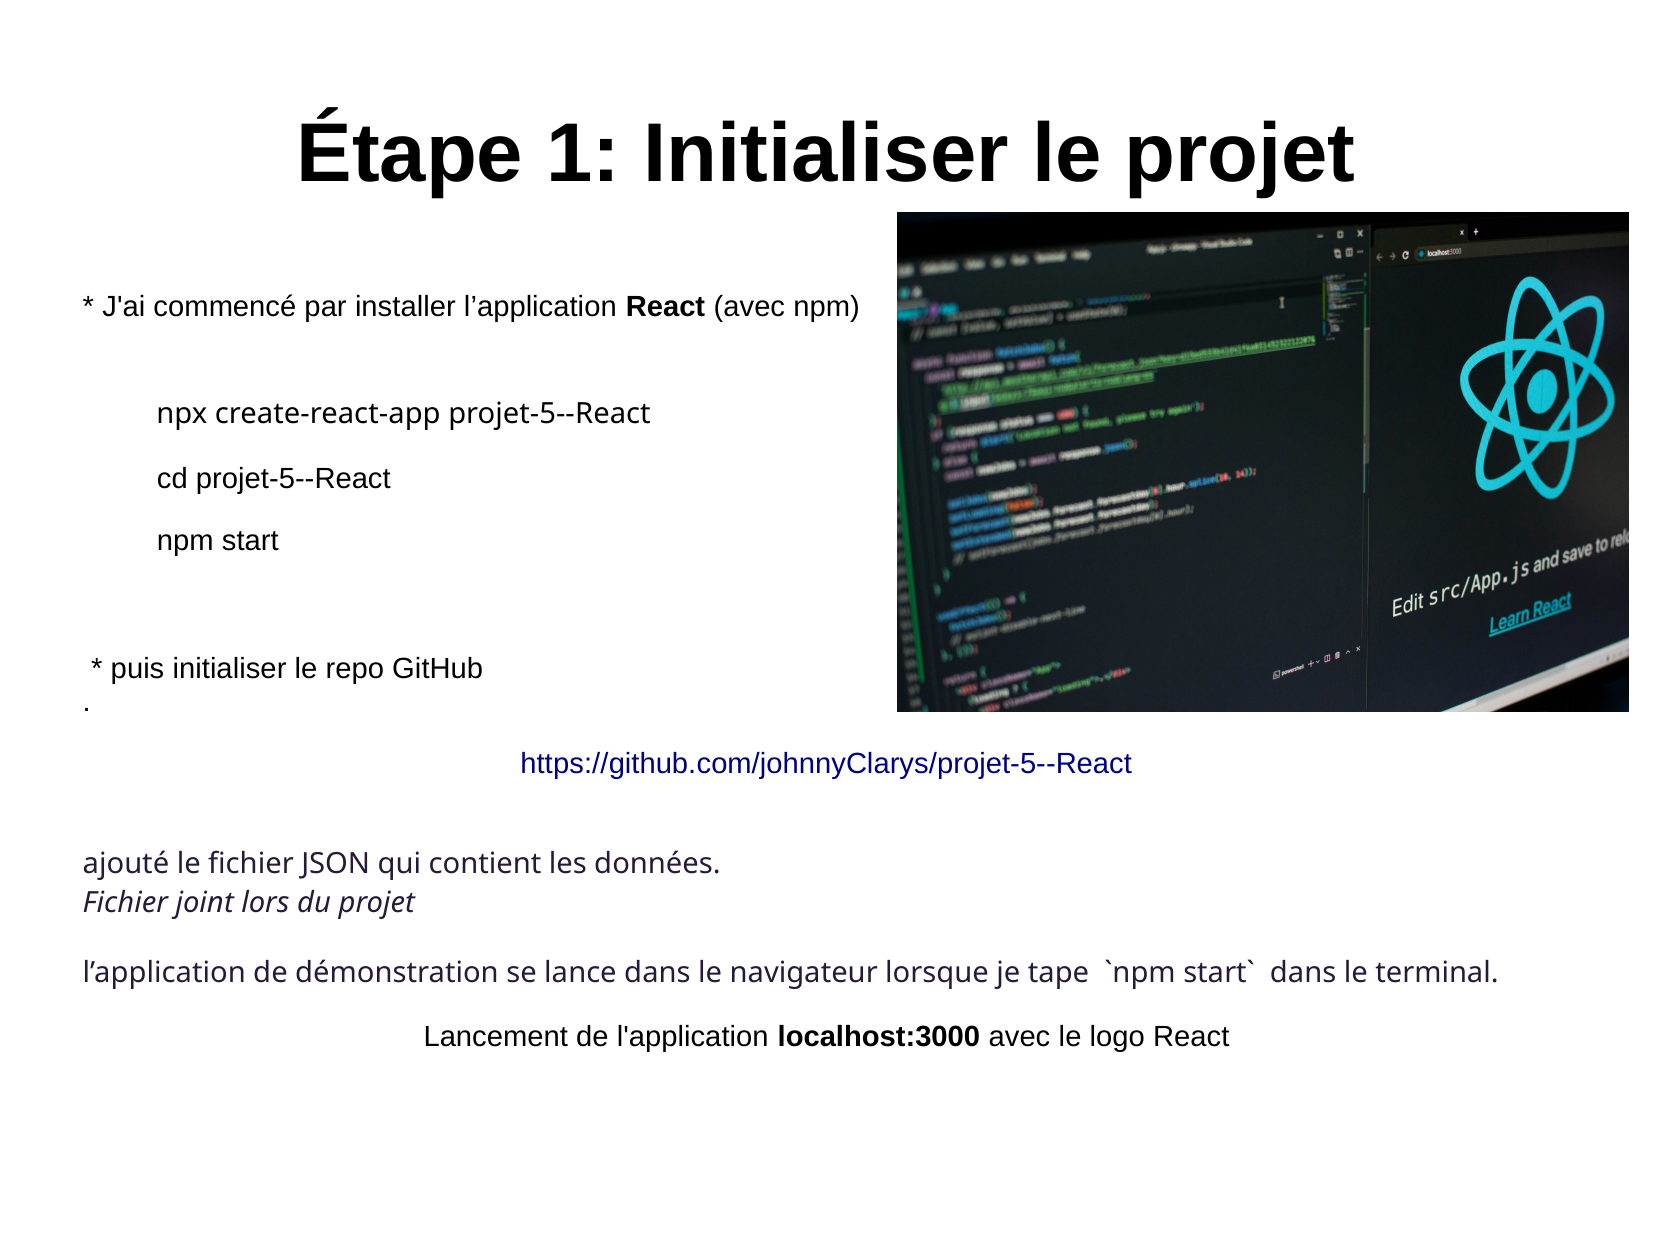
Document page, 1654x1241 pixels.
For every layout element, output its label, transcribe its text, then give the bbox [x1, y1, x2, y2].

picture [897, 212, 1629, 713]
title Étape 1: Initialiser le projet [82, 49, 1571, 257]
list * J'ai commencé par installer l’application React (avec npm) npx create-react-app projet-5--React cd projet-5--React npm start * puis initialiser le repo GitHub . https://github.com/johnnyClarys/projet-5--React ajouté le fichier JSON qui contient les données. Fichier joint lors du projet l’application de démonstration se lance dans le navigateur lorsque je tape `npm start` dans le terminal. Lancement de l'application localhost:3000 avec le logo React [82, 290, 1571, 1109]
